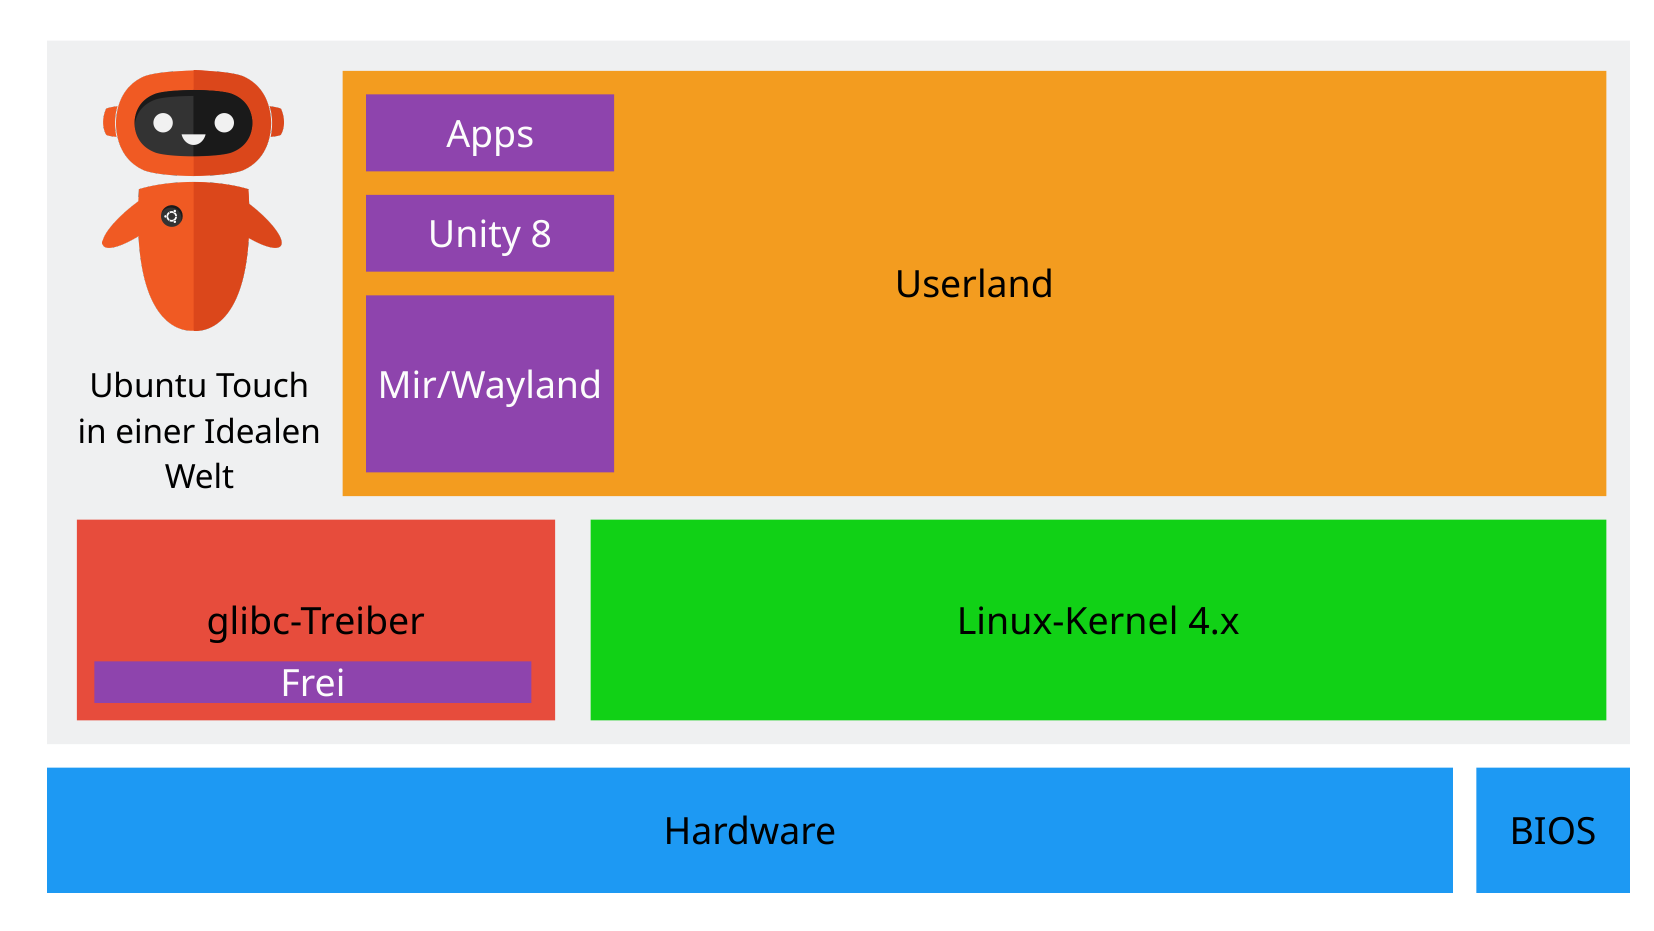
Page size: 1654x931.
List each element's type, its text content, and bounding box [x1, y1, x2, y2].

text_box Ubuntu Touch in einer Idealen Welt [62, 355, 324, 482]
text_box glibc-Treiber [76, 519, 556, 721]
picture [102, 70, 284, 331]
text_box Unity 8 [366, 194, 615, 272]
text_box Frei [94, 661, 532, 703]
text_box Hardware [47, 767, 1453, 893]
text_box Apps [366, 94, 615, 172]
text_box BIOS [1476, 767, 1630, 893]
text_box [47, 40, 1630, 745]
text_box Userland [342, 70, 1607, 497]
text_box Mir/Wayland [366, 295, 615, 473]
text_box Linux-Kernel 4.x [590, 519, 1607, 721]
